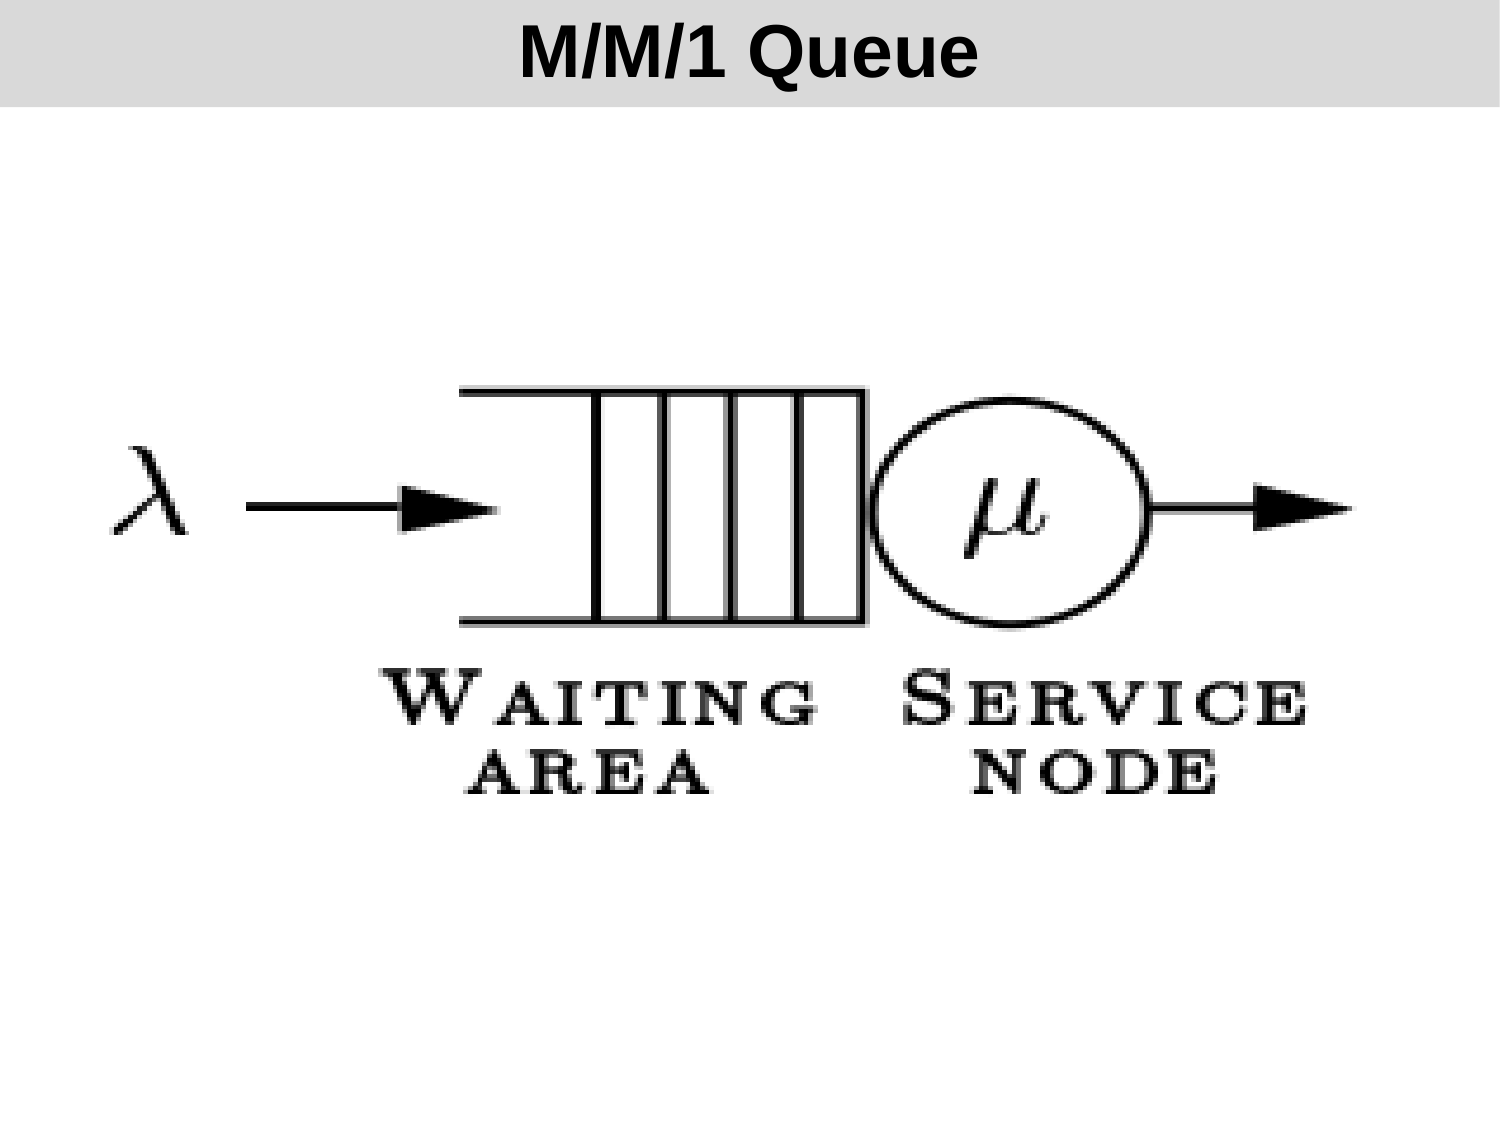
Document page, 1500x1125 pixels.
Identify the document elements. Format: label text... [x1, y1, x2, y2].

picture [15, 349, 1395, 831]
text_box M/M/1 Queue [0, 0, 1500, 108]
